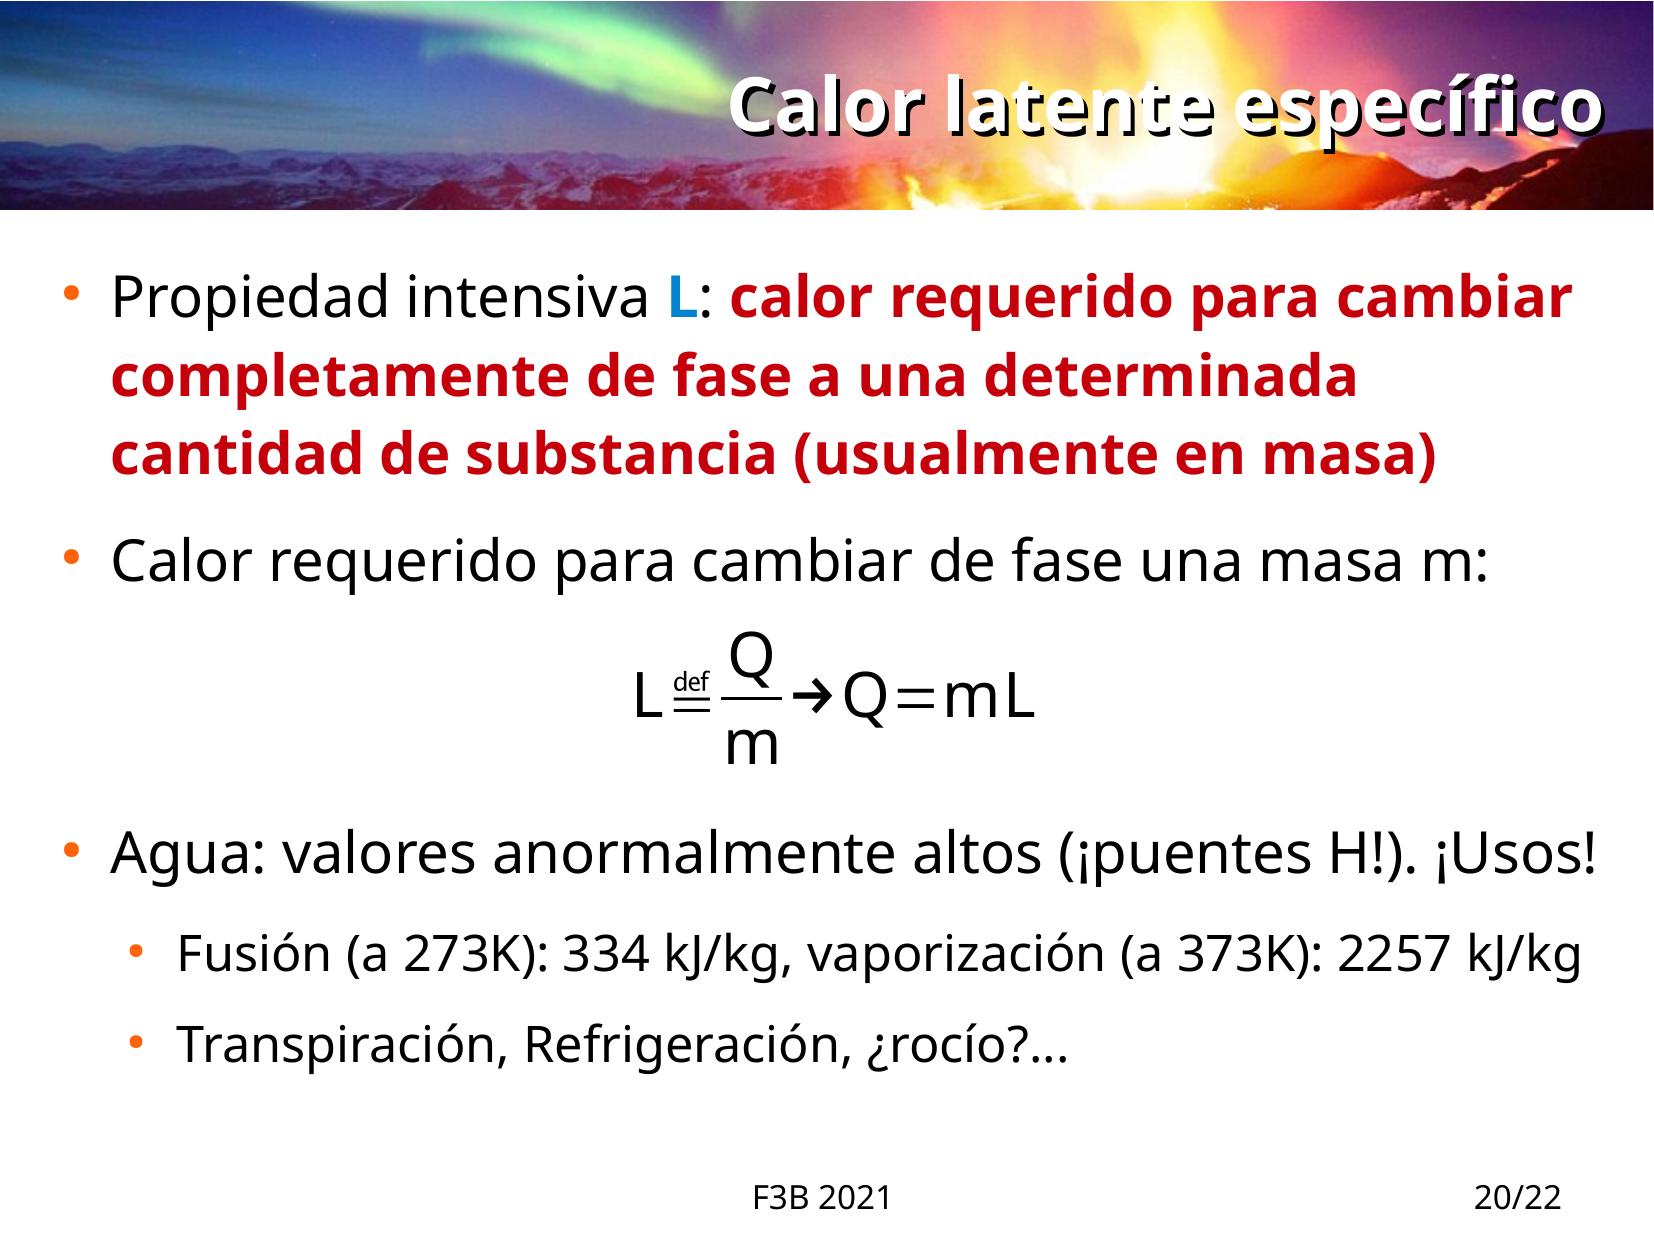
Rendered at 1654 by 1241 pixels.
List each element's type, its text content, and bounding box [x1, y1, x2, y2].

picture [0, 1, 1654, 210]
title Calor latente específico [45, 15, 1606, 191]
chart [625, 618, 1044, 780]
list Propiedad intensiva L: calor requerido para cambiar completamente de fase a una determinada cantidad de substancia (usualmente en masa) Calor requerido para cambiar de fase una masa m: Agua: valores anormalmente altos (¡puentes H!). ¡Usos! Fusión (a 273K): 334 kJ/kg, vaporización (a 373K): 2257 kJ/kg Transpiración, Refrigeración, ¿rocío?... [45, 255, 1606, 1156]
